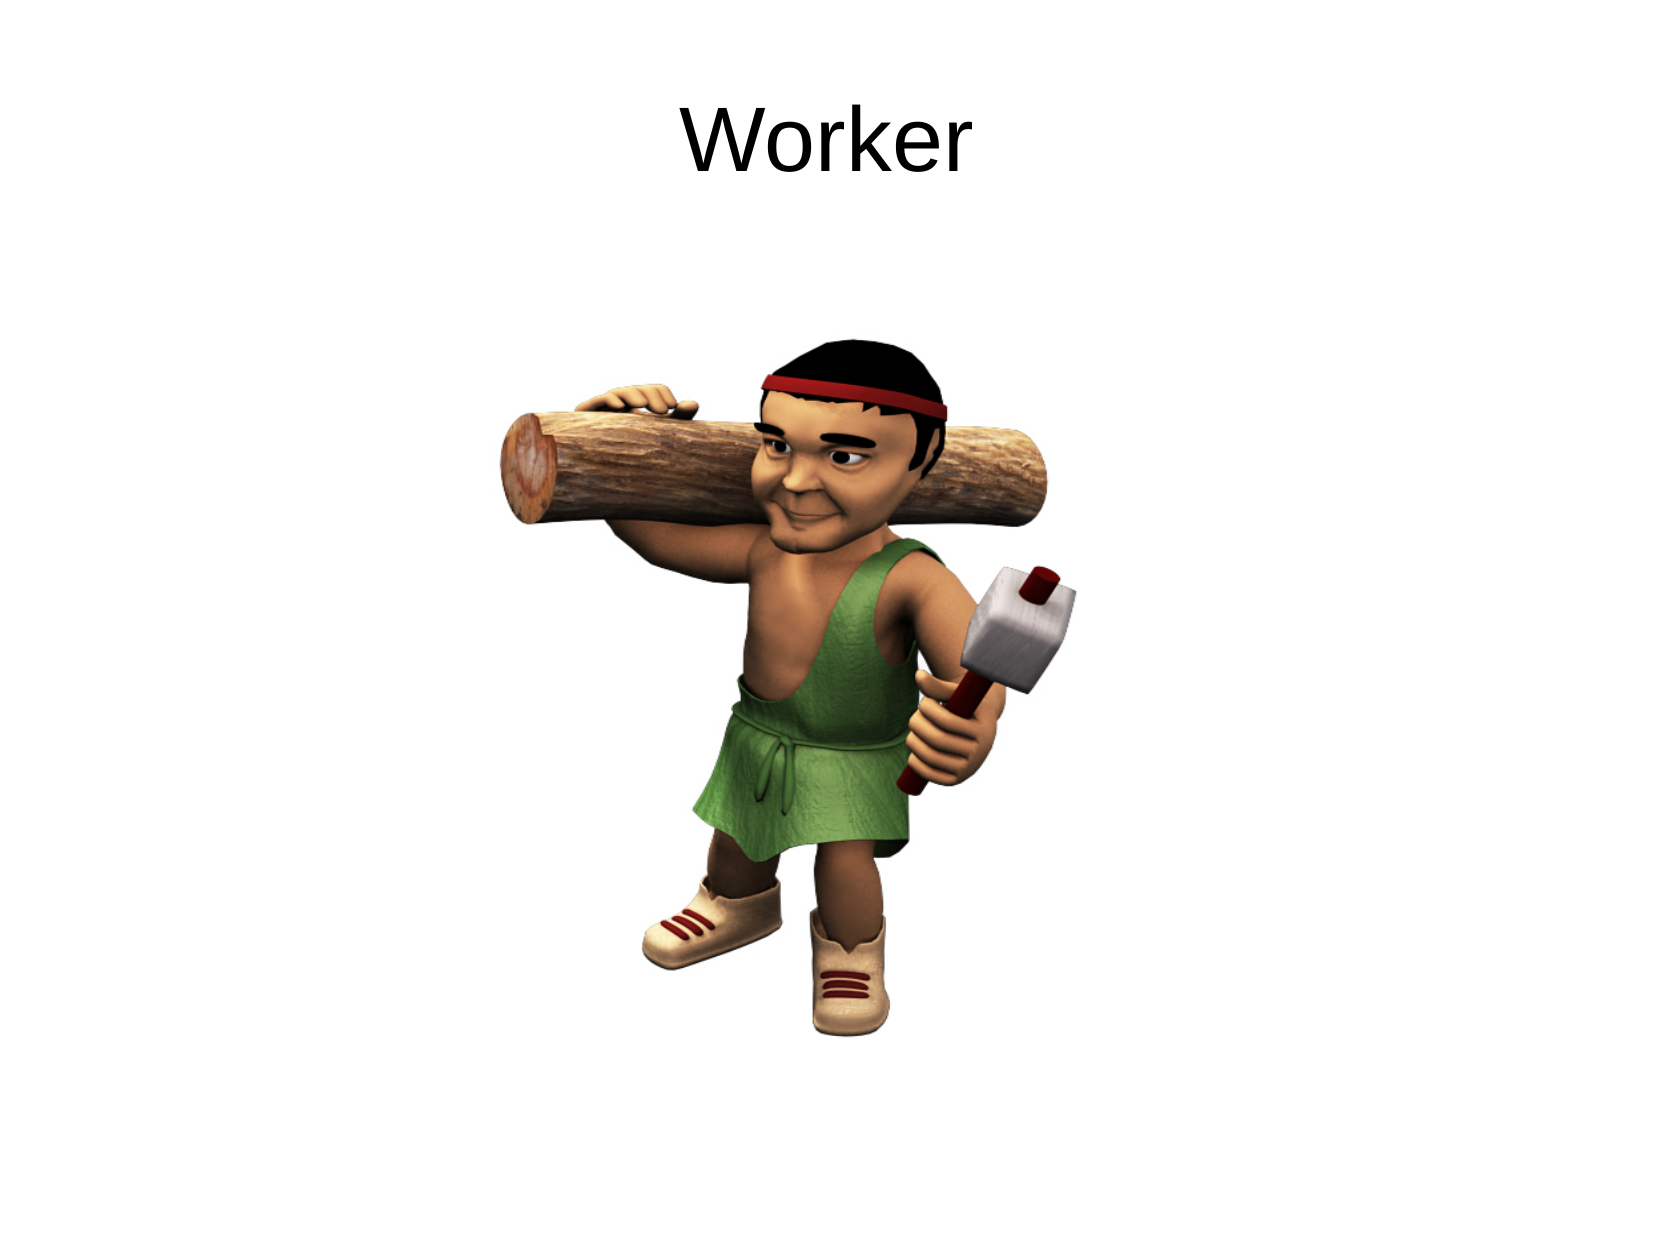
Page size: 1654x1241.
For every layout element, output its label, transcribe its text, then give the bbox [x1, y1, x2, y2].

title Worker [472, 43, 1182, 237]
picture [472, 236, 1111, 1093]
